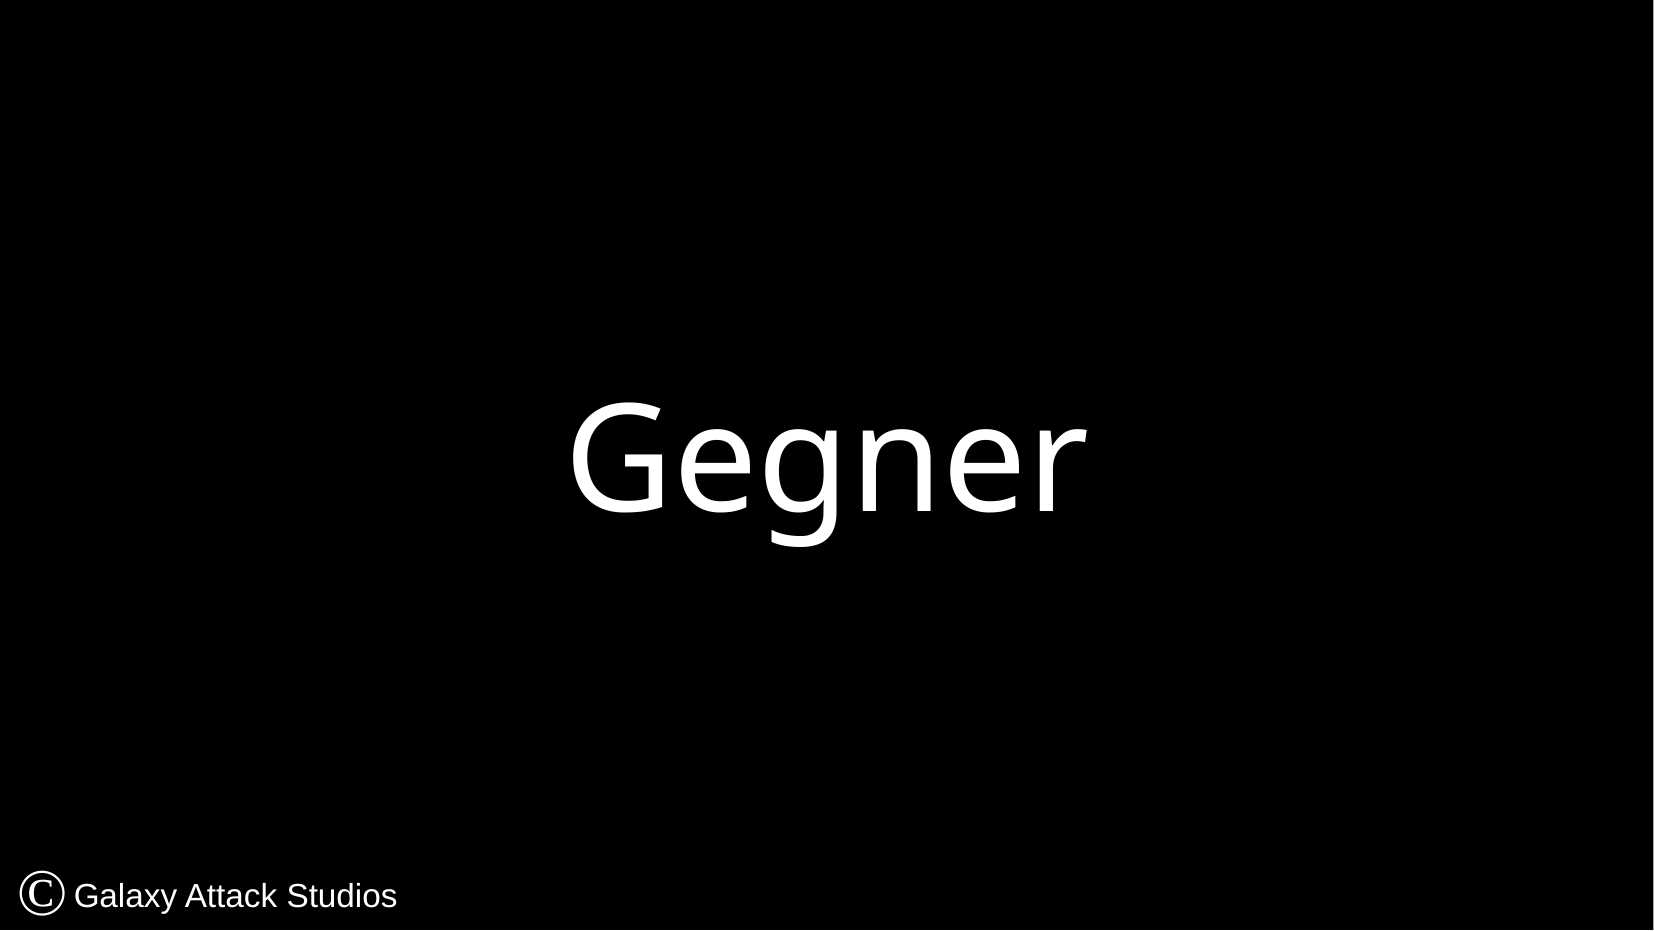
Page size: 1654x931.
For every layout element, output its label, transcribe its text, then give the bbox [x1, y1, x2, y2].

title Gegner [82, 37, 1571, 869]
